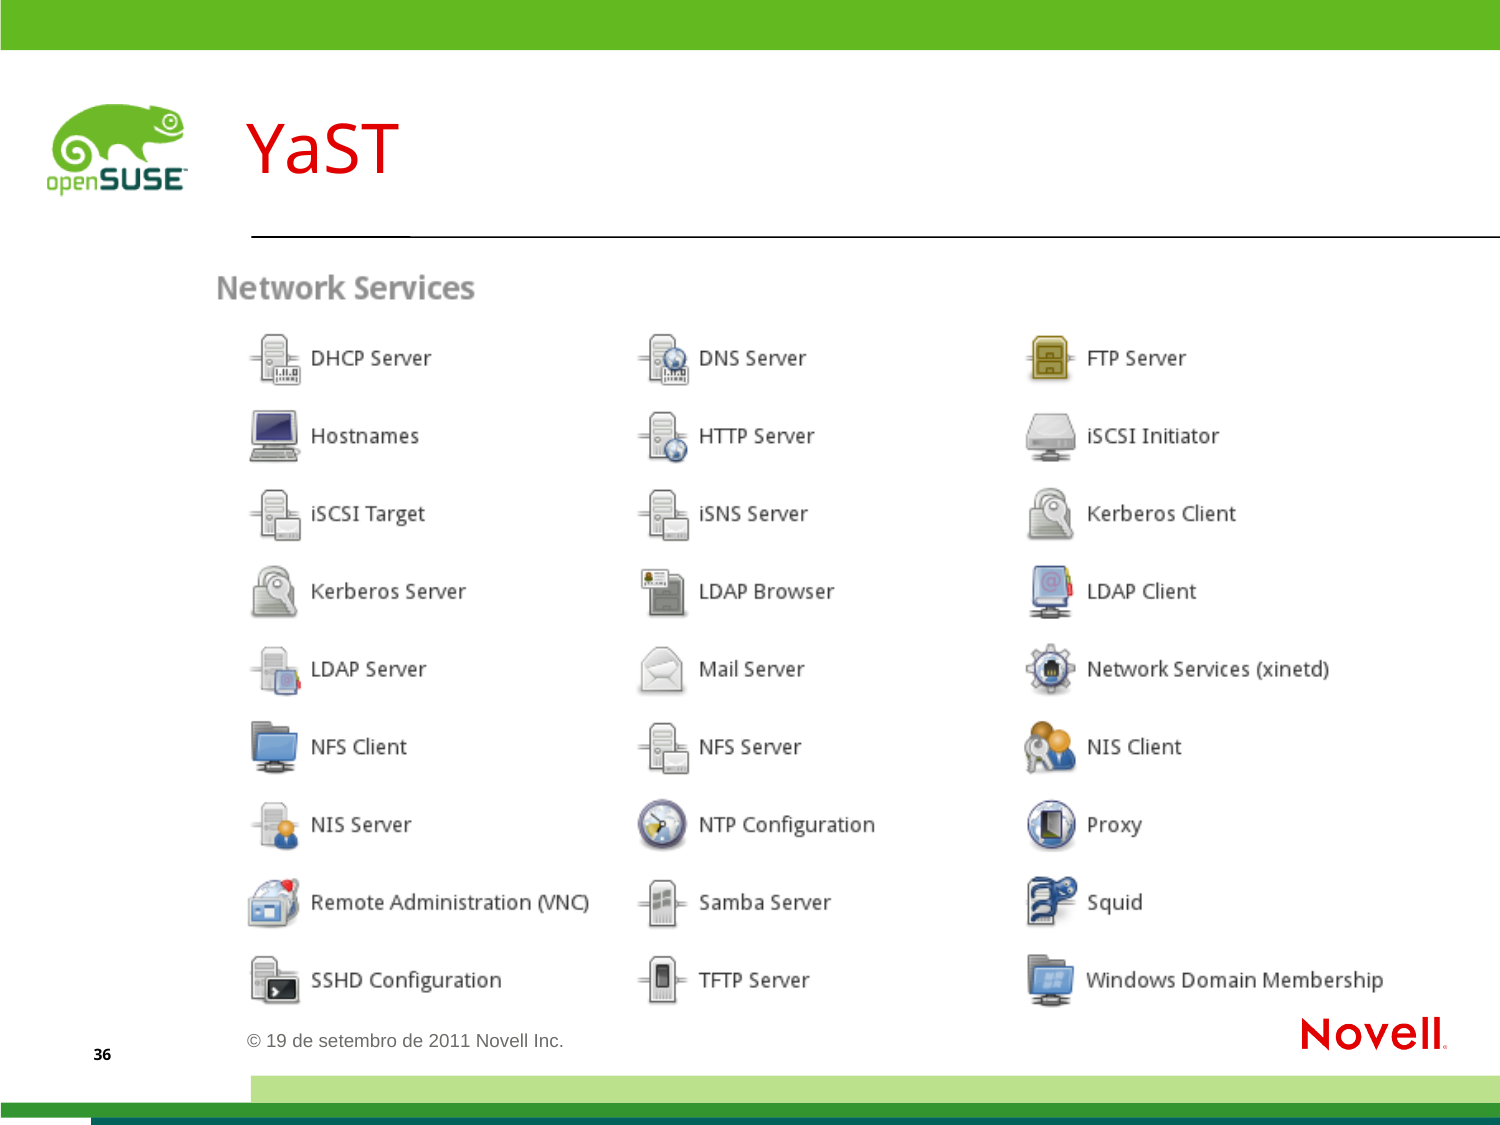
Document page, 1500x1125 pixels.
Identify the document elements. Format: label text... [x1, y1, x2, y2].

picture [47, 104, 188, 197]
picture [207, 265, 1453, 1056]
title YaST [246, 68, 1409, 231]
